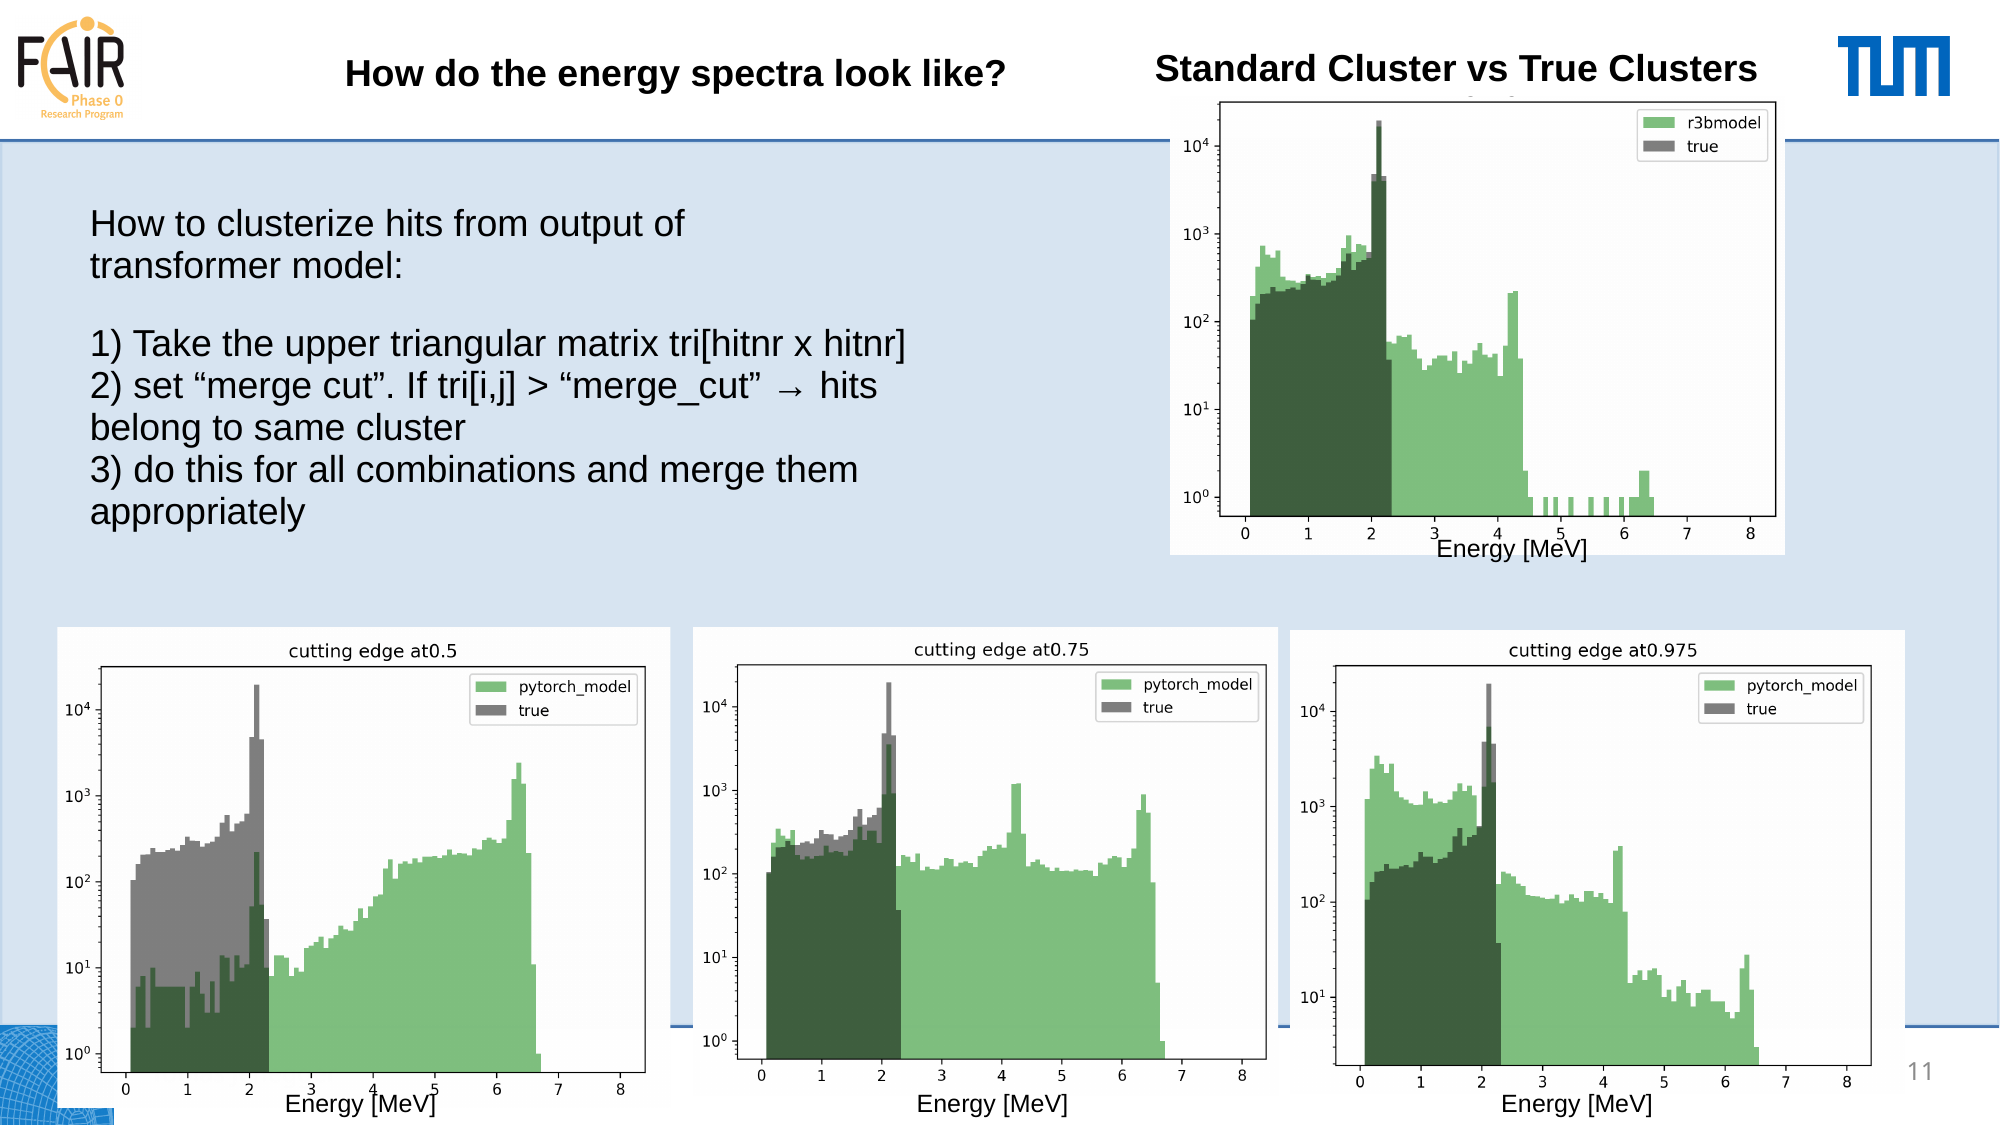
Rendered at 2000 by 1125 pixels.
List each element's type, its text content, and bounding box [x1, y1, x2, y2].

text_box How do the energy spectra look like? [330, 45, 1170, 102]
picture [693, 627, 1279, 1096]
text_box How to clusterize hits from output of transformer model: [75, 195, 751, 294]
text_box Energy [MeV] [1421, 527, 1617, 571]
text_box Standard Cluster vs True Clusters [1140, 39, 1786, 97]
text_box Energy [MeV] [270, 1082, 466, 1125]
picture [1170, 97, 1786, 555]
text_box 1) Take the upper triangular matrix tri[hitnr x hitnr] 2) set “merge cut”. If tri[i,j] > “merge_cut” → hits belong to same cluster 3) do this for all combinations and merge them appropriately [75, 314, 946, 555]
picture [1838, 36, 1950, 96]
picture [15, 15, 142, 120]
text_box Energy [MeV] [1486, 1082, 1682, 1125]
picture [1290, 630, 1906, 1094]
picture [0, 627, 671, 1125]
text_box Energy [MeV] [901, 1082, 1097, 1125]
